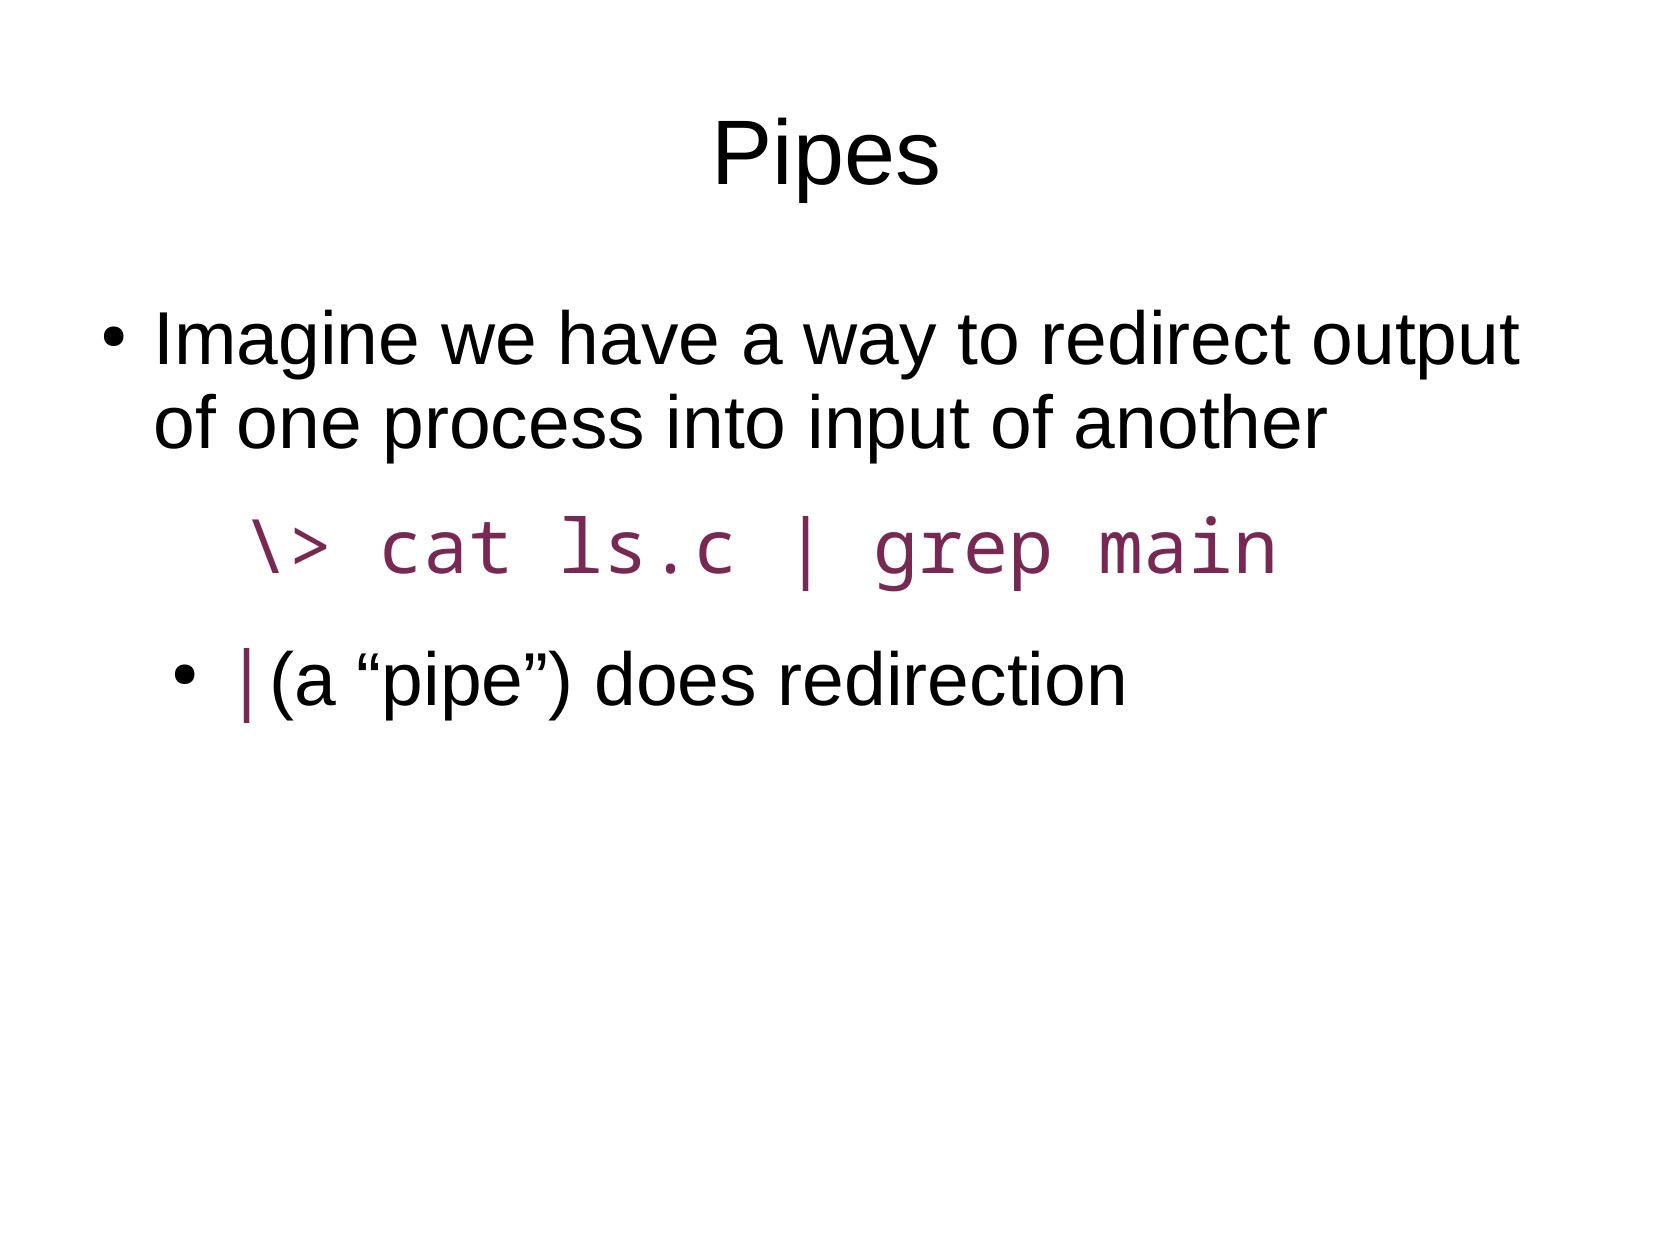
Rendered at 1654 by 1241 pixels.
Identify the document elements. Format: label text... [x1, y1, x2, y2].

list Imagine we have a way to redirect output of one process into input of another \> cat ls.c | grep main |(a “pipe”) does redirection [82, 296, 1571, 1206]
title Pipes [82, 49, 1571, 257]
